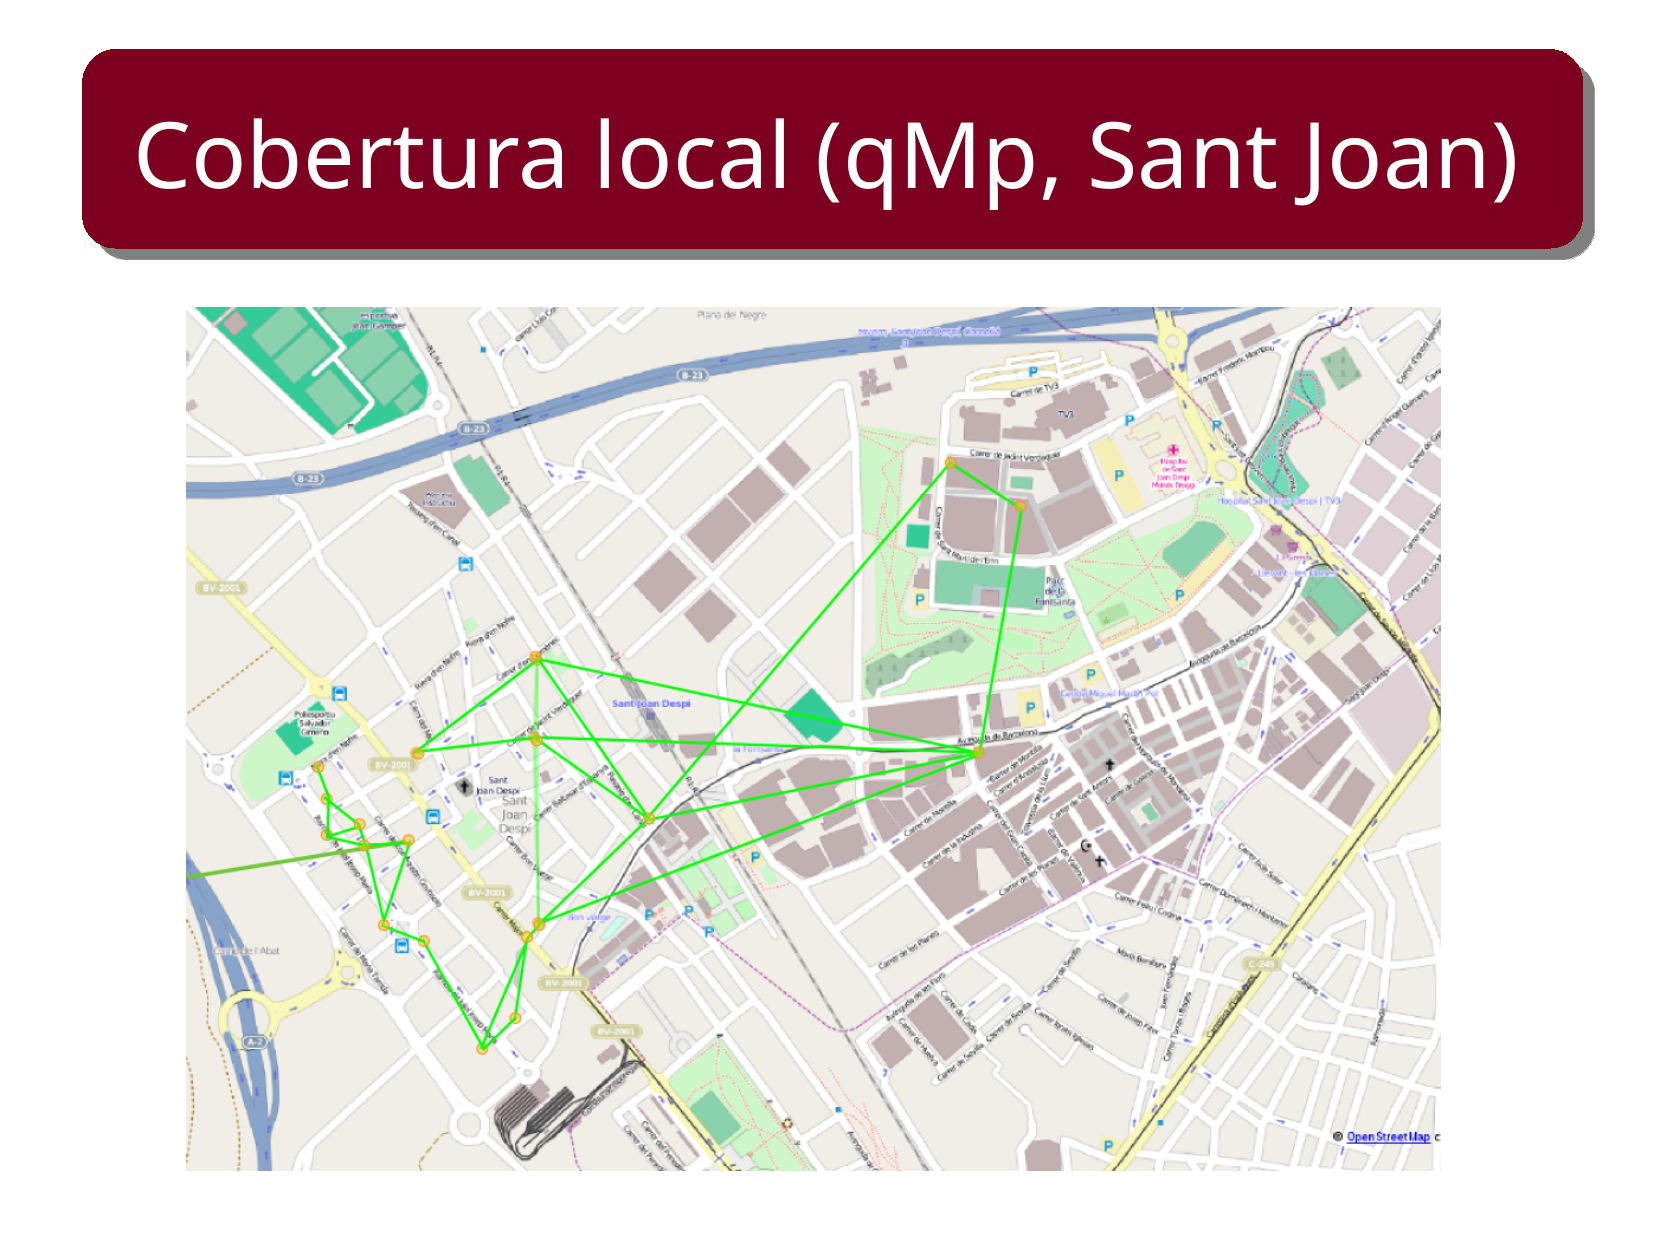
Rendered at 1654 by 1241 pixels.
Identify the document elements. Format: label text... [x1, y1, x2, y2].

title Cobertura local (qMp, Sant Joan) [82, 49, 1571, 257]
picture [186, 307, 1441, 1171]
